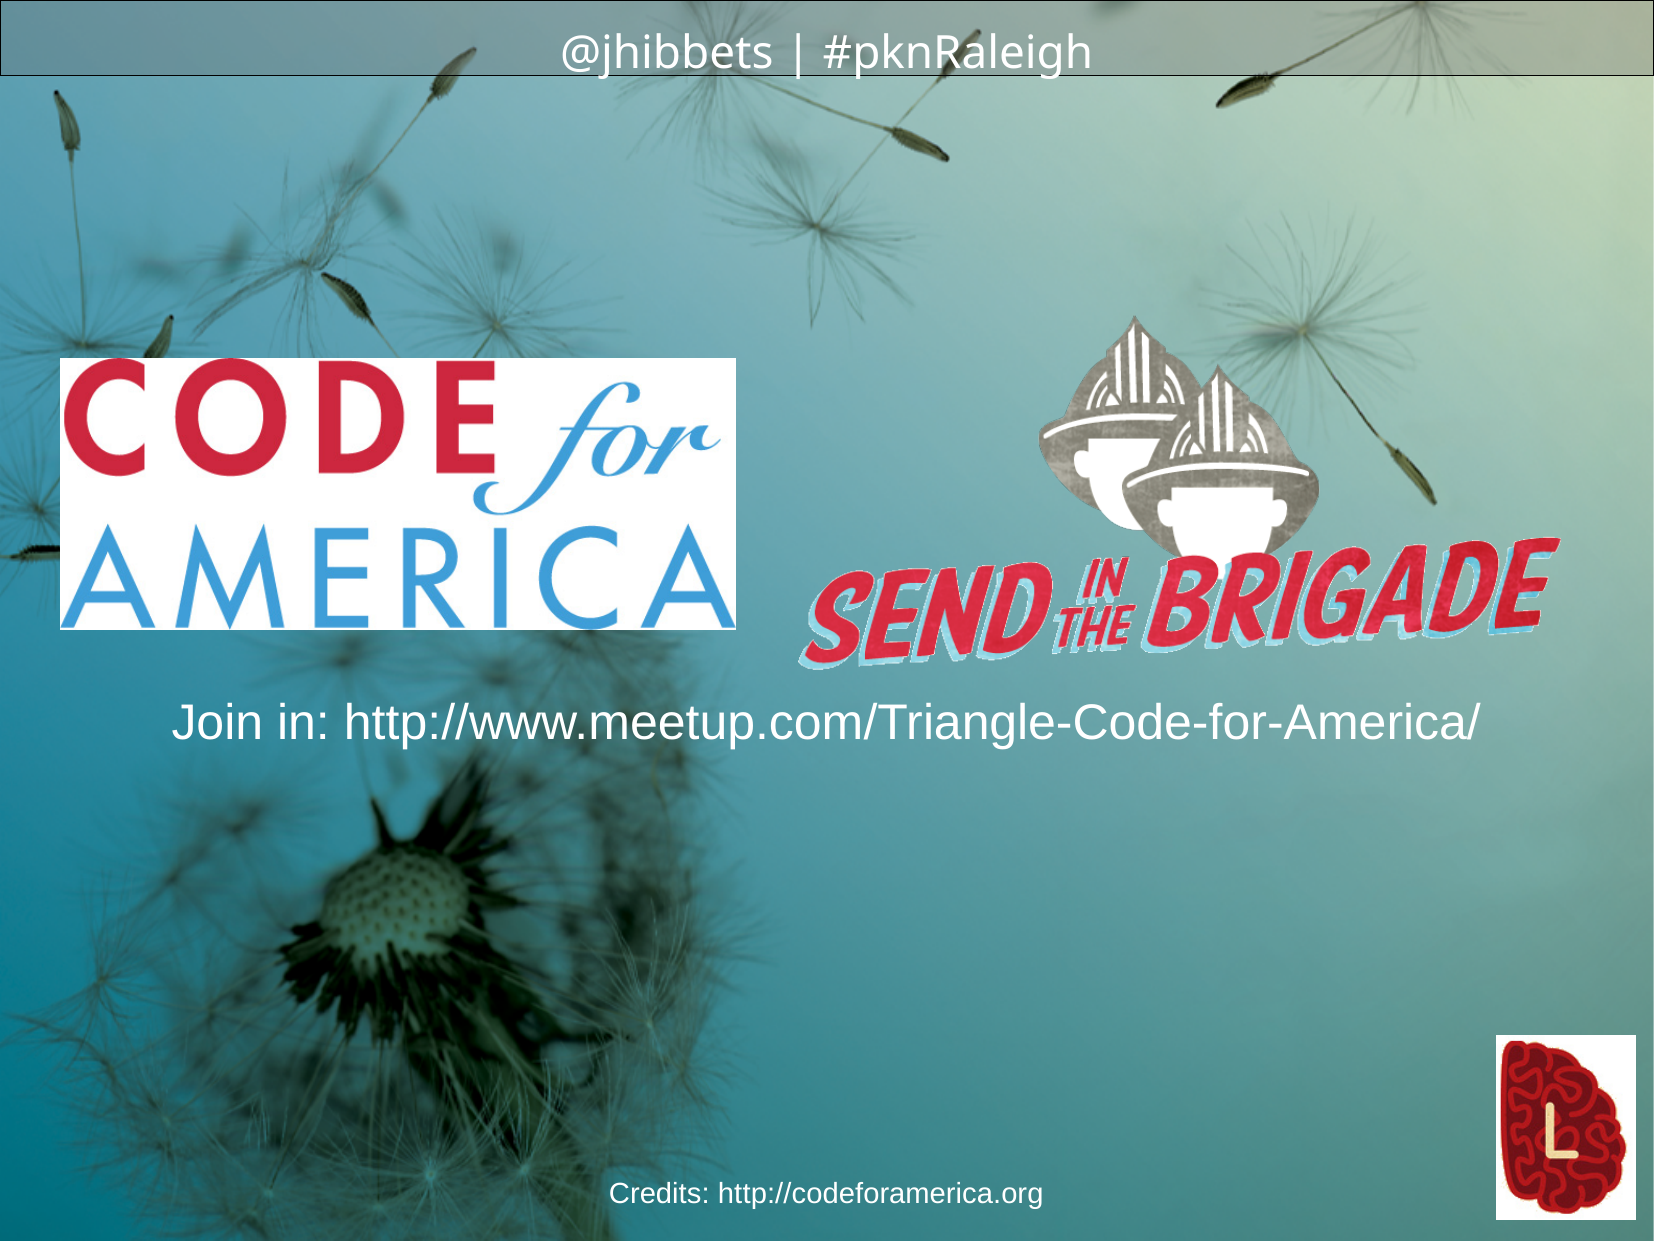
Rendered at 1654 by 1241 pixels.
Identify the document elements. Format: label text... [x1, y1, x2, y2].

picture [0, 76, 1654, 1241]
text_box Credits: http://codeforamerica.org [594, 1170, 1060, 1218]
text_box Join in: http://www.meetup.com/Triangle-Code-for-America/ [156, 687, 1497, 758]
